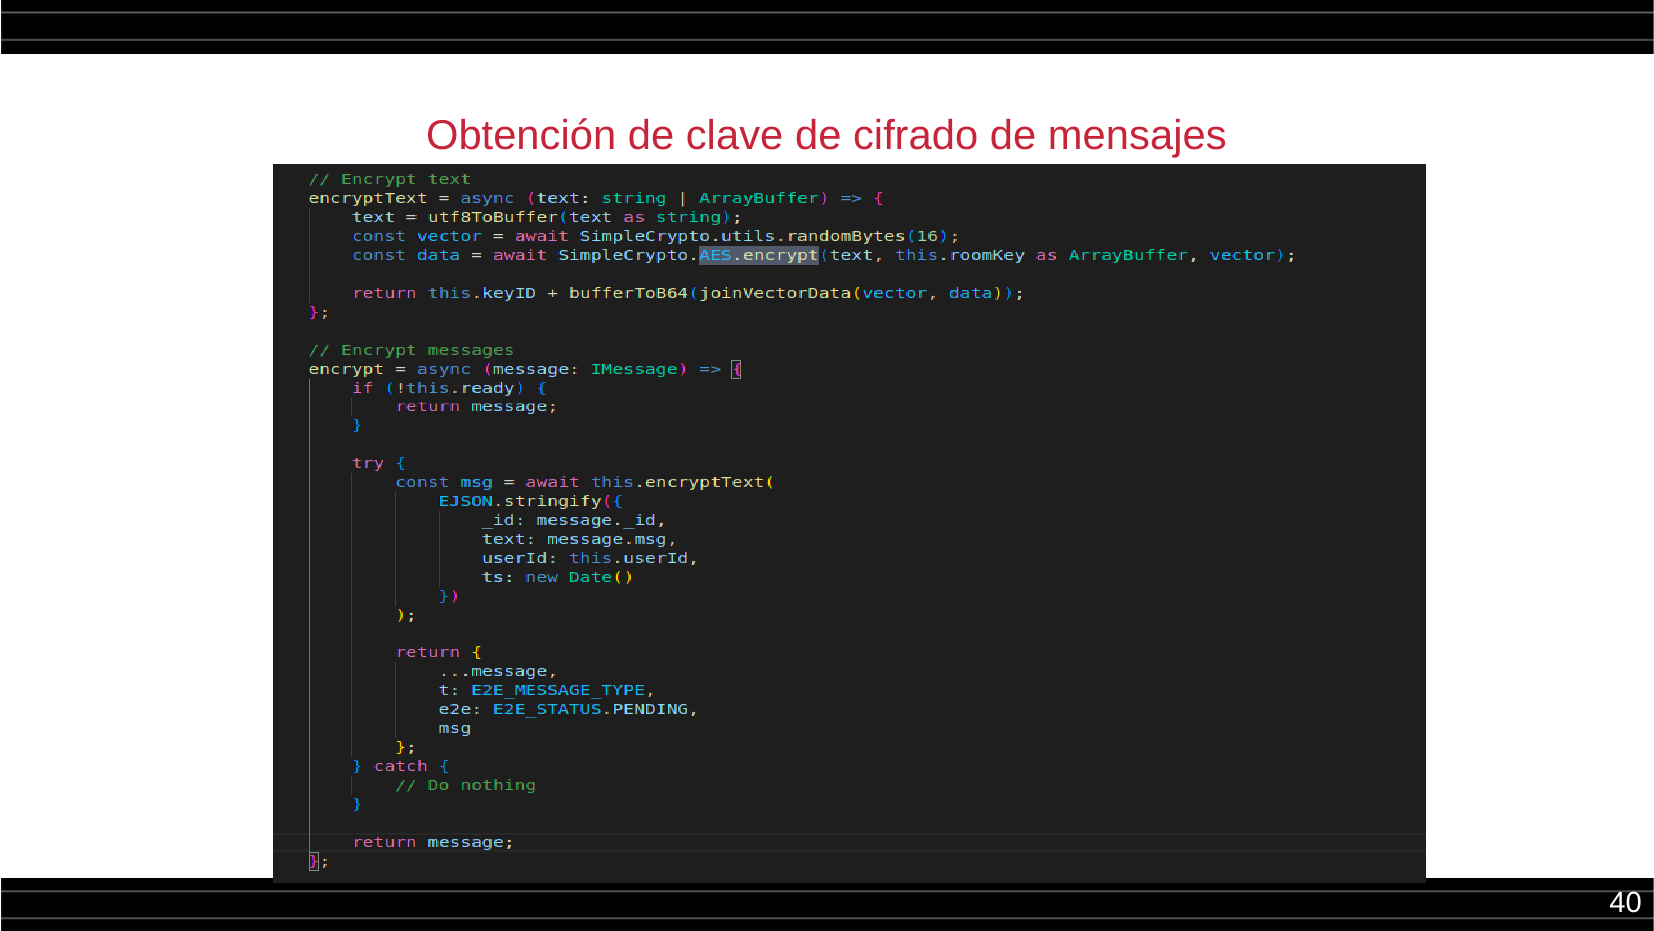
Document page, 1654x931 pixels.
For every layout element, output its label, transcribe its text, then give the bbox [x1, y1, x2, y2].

picture [1, 0, 1654, 54]
title Obtención de clave de cifrado de mensajes [82, 92, 1571, 178]
picture [1, 164, 1654, 931]
